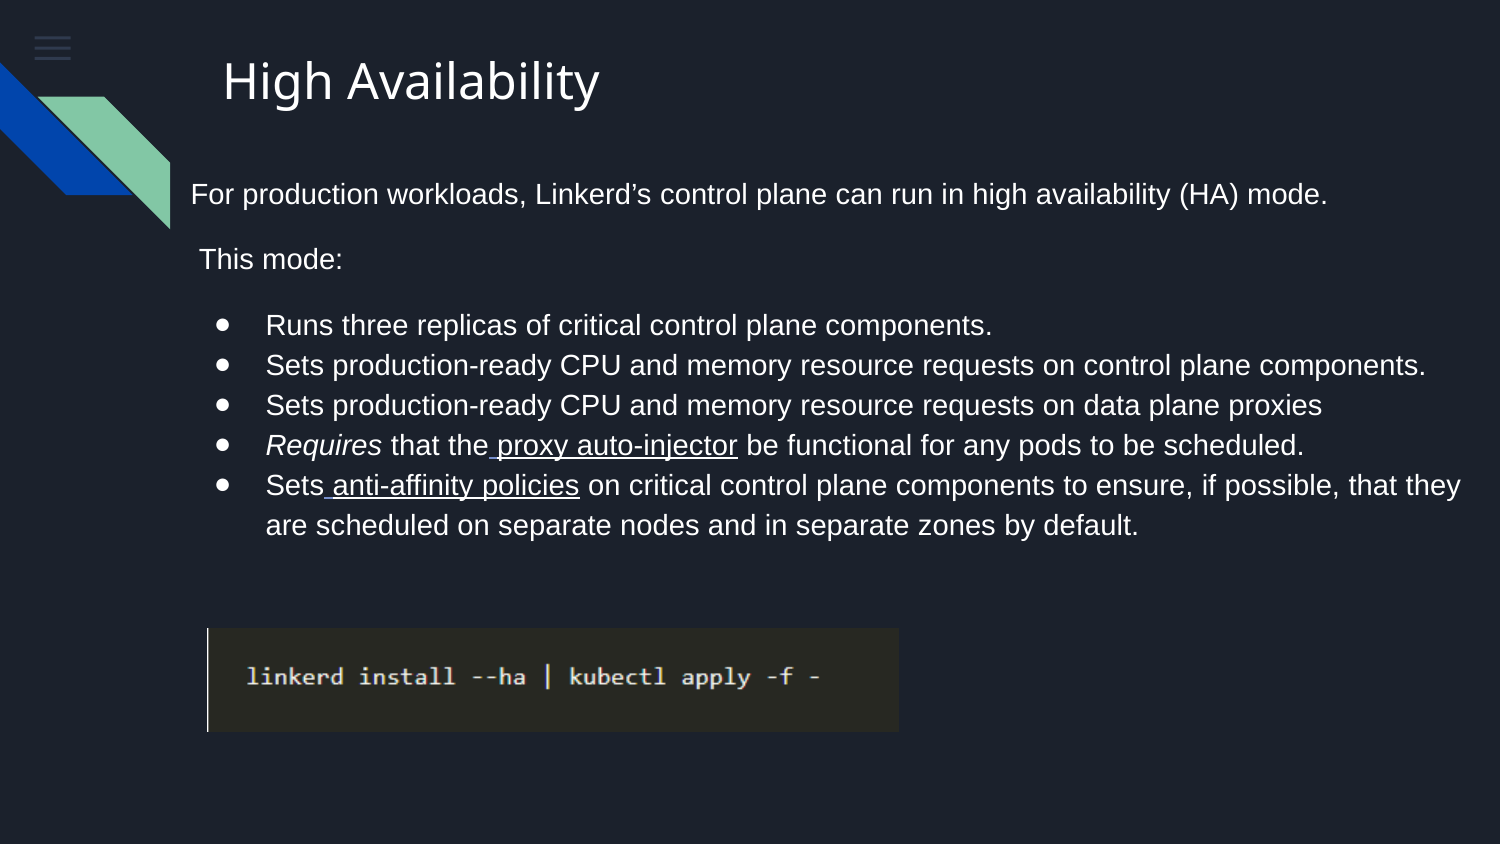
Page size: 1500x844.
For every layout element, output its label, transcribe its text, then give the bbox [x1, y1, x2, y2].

text_box For production workloads, Linkerd’s control plane can run in high availability (HA) mode. This mode: Runs three replicas of critical control plane components. Sets production-ready CPU and memory resource requests on control plane components. Sets production-ready CPU and memory resource requests on data plane proxies Requires that the proxy auto-injector be functional for any pods to be scheduled. Sets anti-affinity policies on critical control plane components to ensure, if possible, that they are scheduled on separate nodes and in separate zones by default. [175, 155, 1500, 557]
picture [207, 628, 899, 732]
title High Availability [207, 34, 1363, 155]
